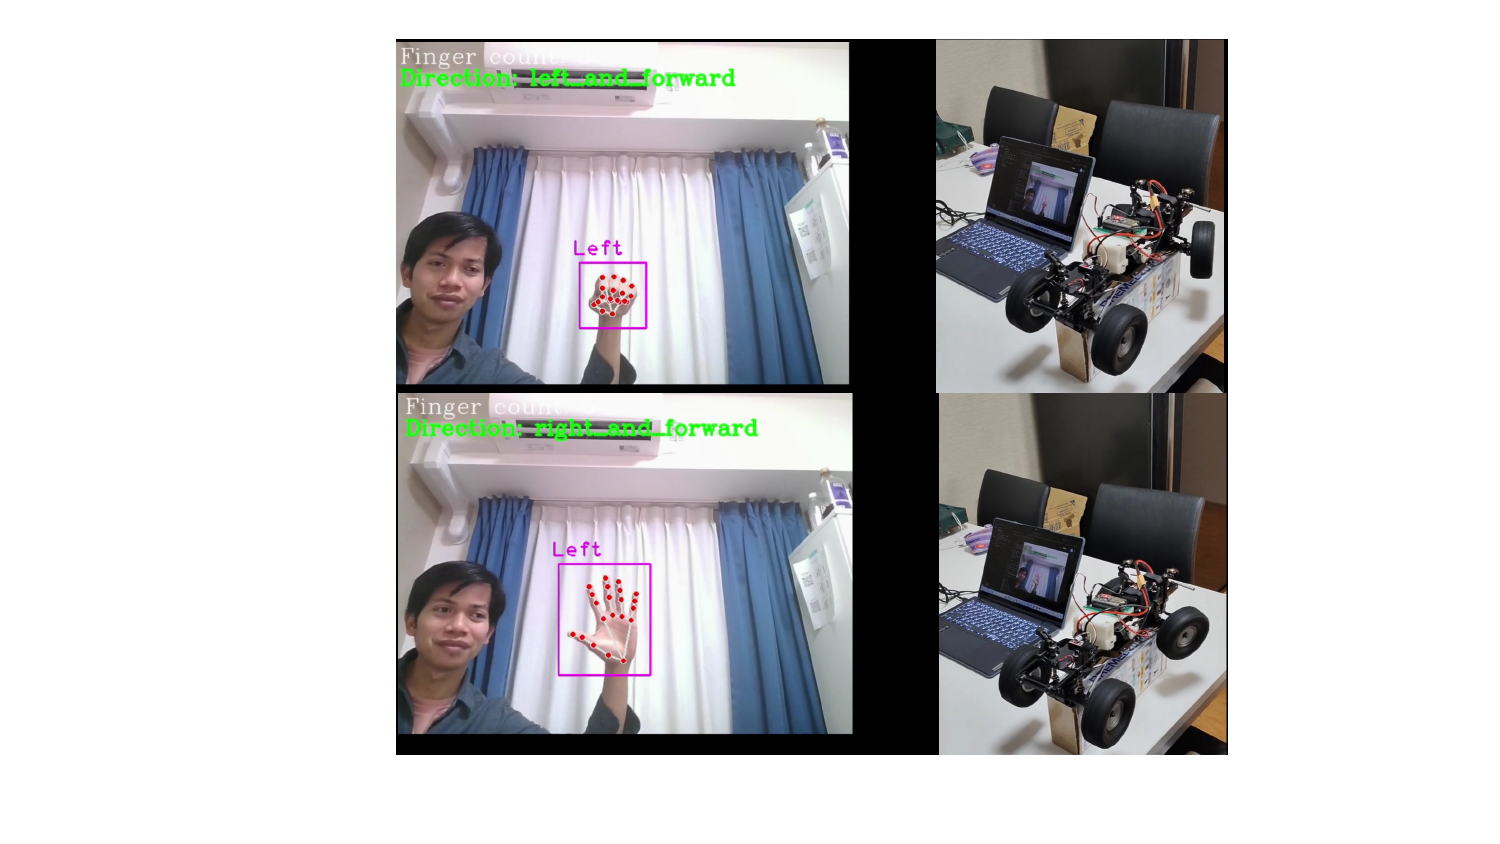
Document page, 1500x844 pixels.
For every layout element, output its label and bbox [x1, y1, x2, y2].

picture [396, 39, 1228, 755]
